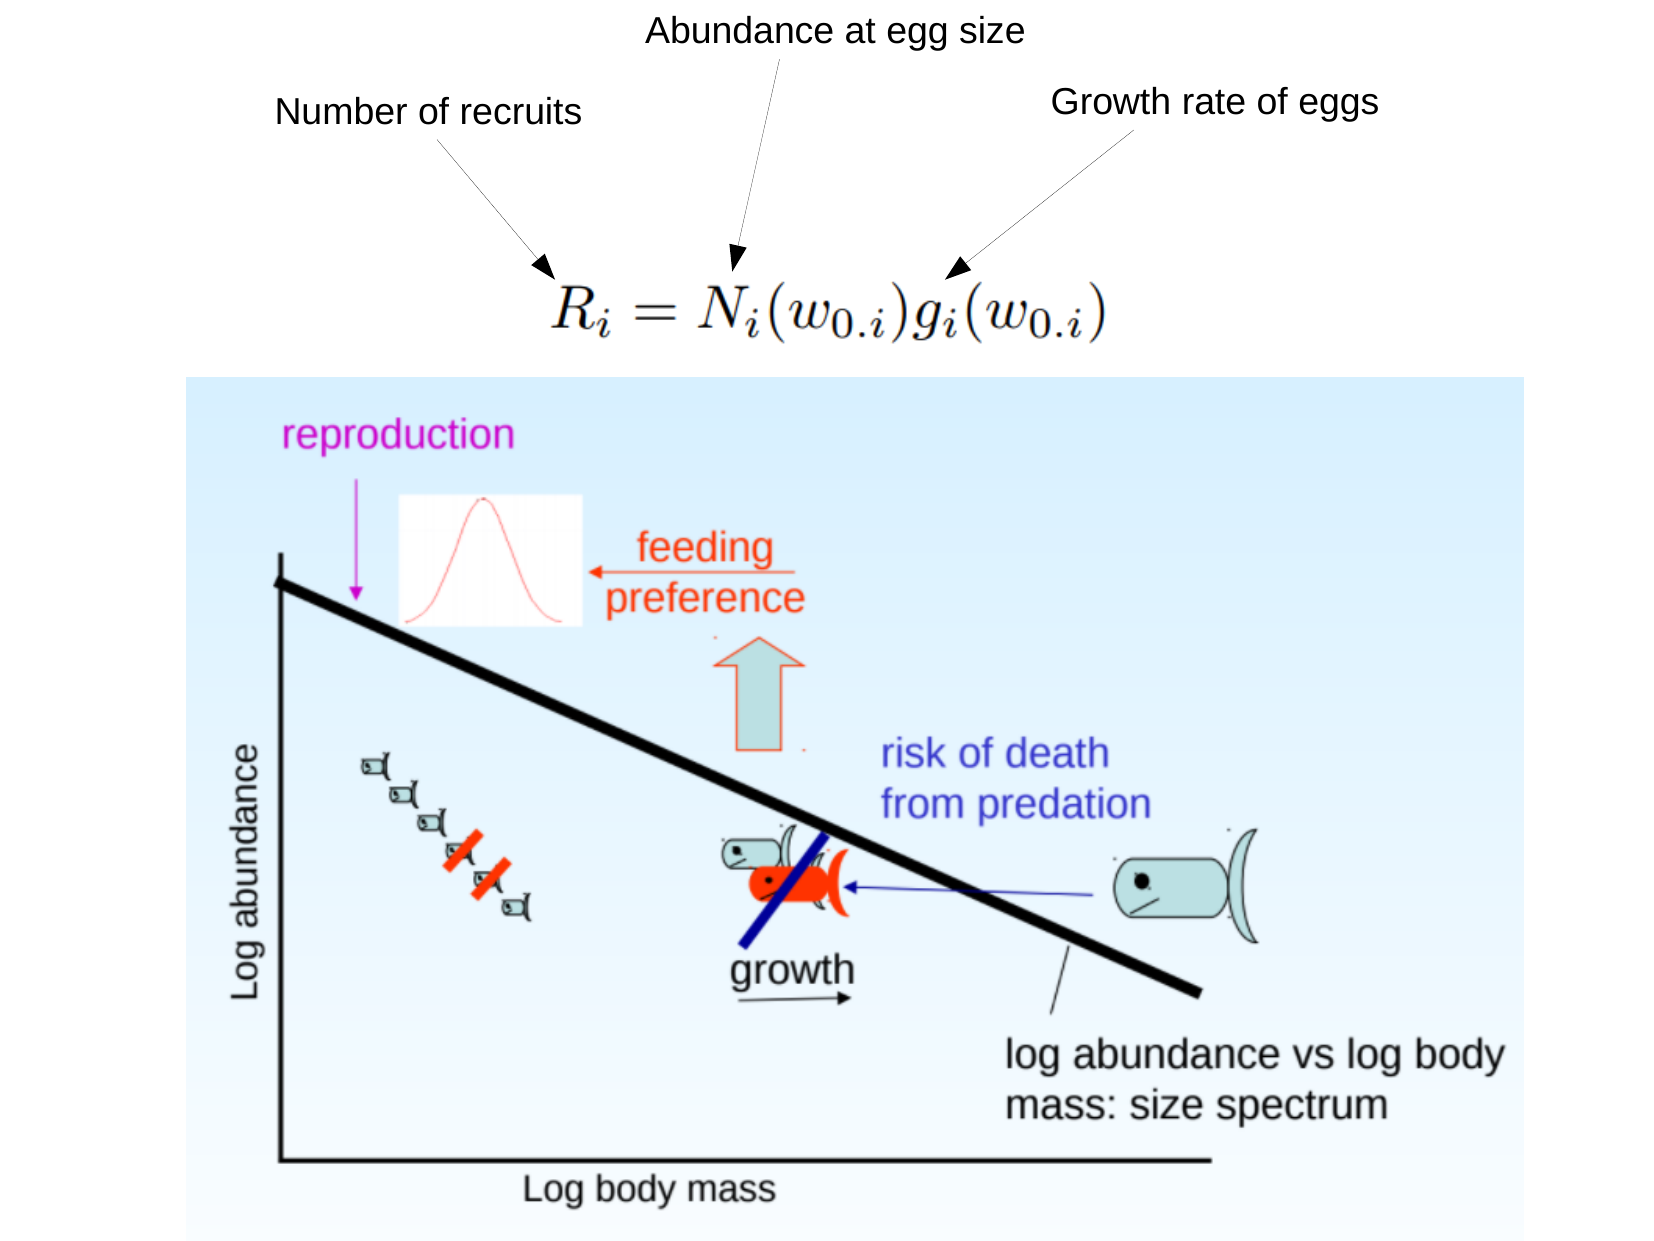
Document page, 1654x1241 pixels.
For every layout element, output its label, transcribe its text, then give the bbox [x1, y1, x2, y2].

text_box Number of recruits [259, 82, 598, 140]
text_box Growth rate of eggs [1035, 73, 1394, 130]
text_box Abundance at egg size [630, 2, 1052, 60]
picture [186, 279, 1524, 1241]
